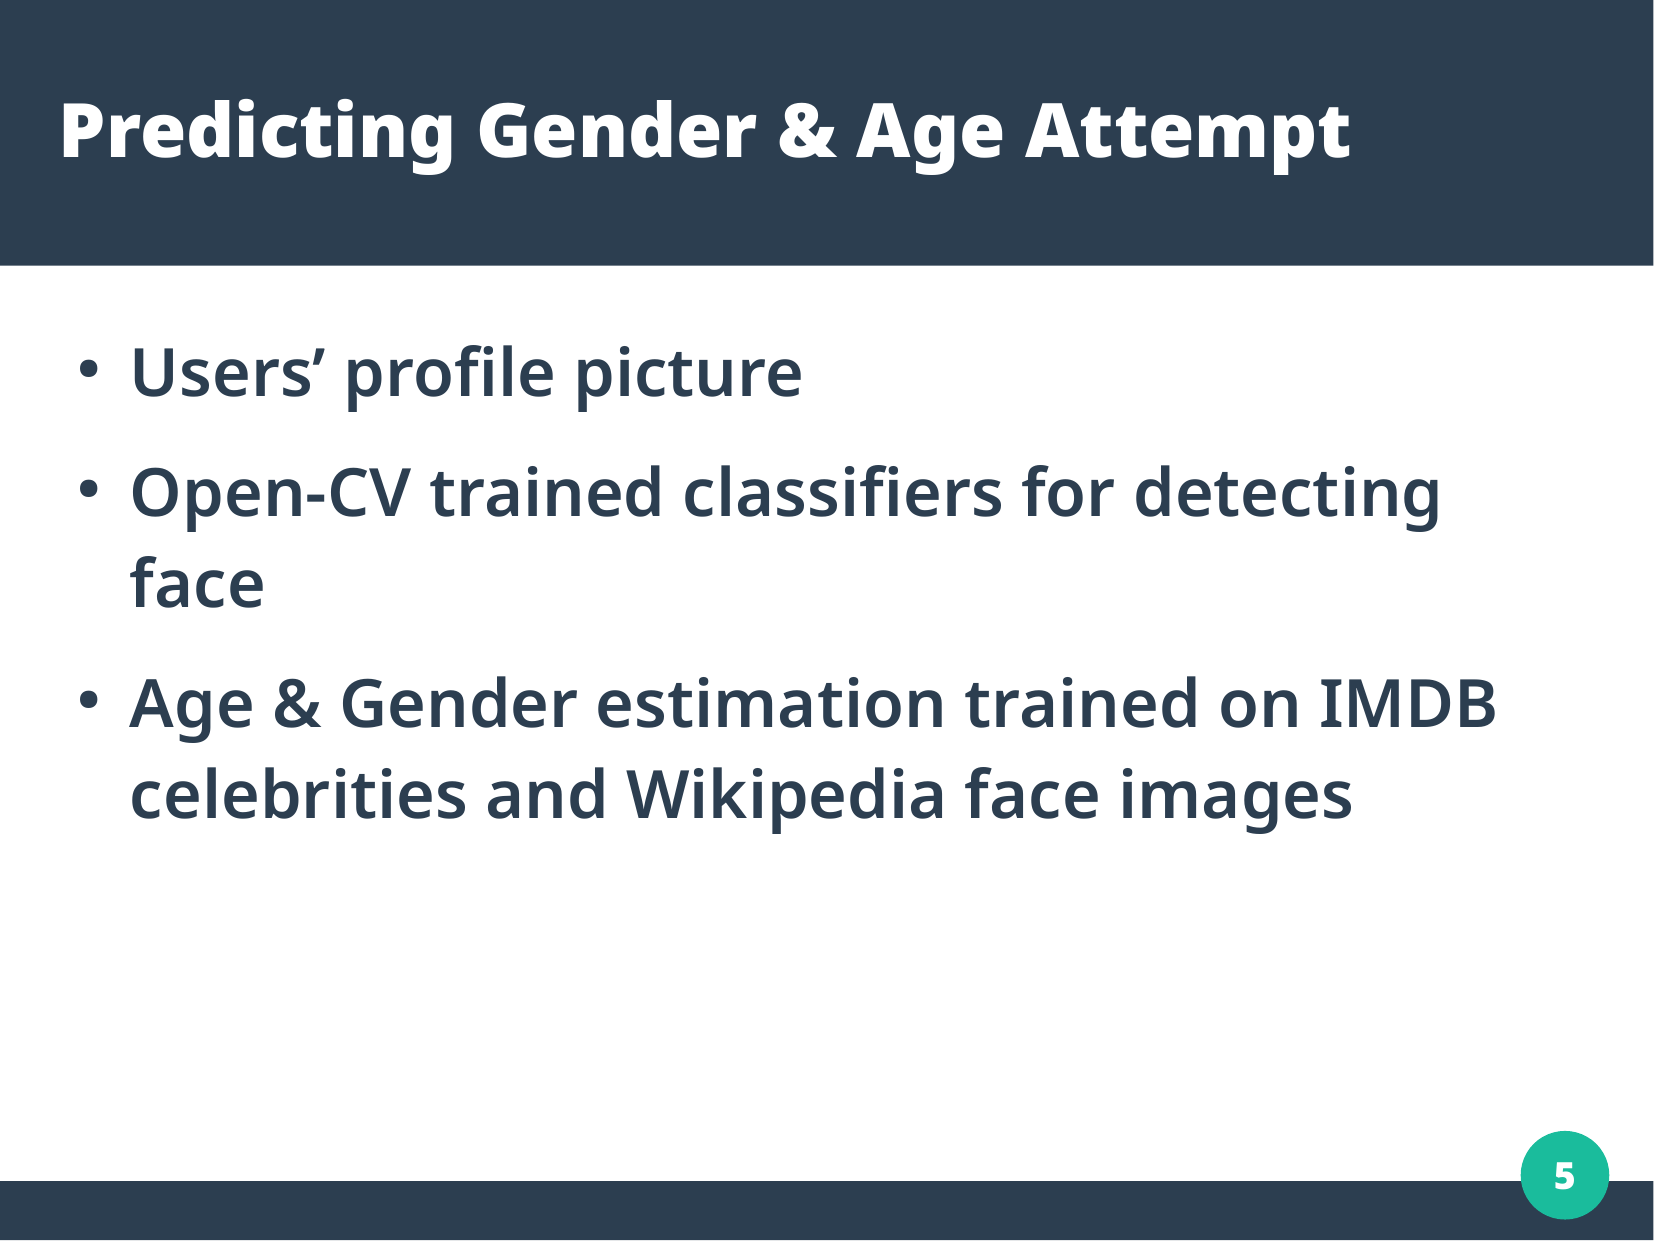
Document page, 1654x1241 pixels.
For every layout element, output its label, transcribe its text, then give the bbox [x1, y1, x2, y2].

list Users’ profile picture Open-CV trained classifiers for detecting face Age & Gender estimation trained on IMDB celebrities and Wikipedia face images [59, 324, 1595, 1152]
title Predicting Gender & Age Attempt [59, 49, 1595, 207]
